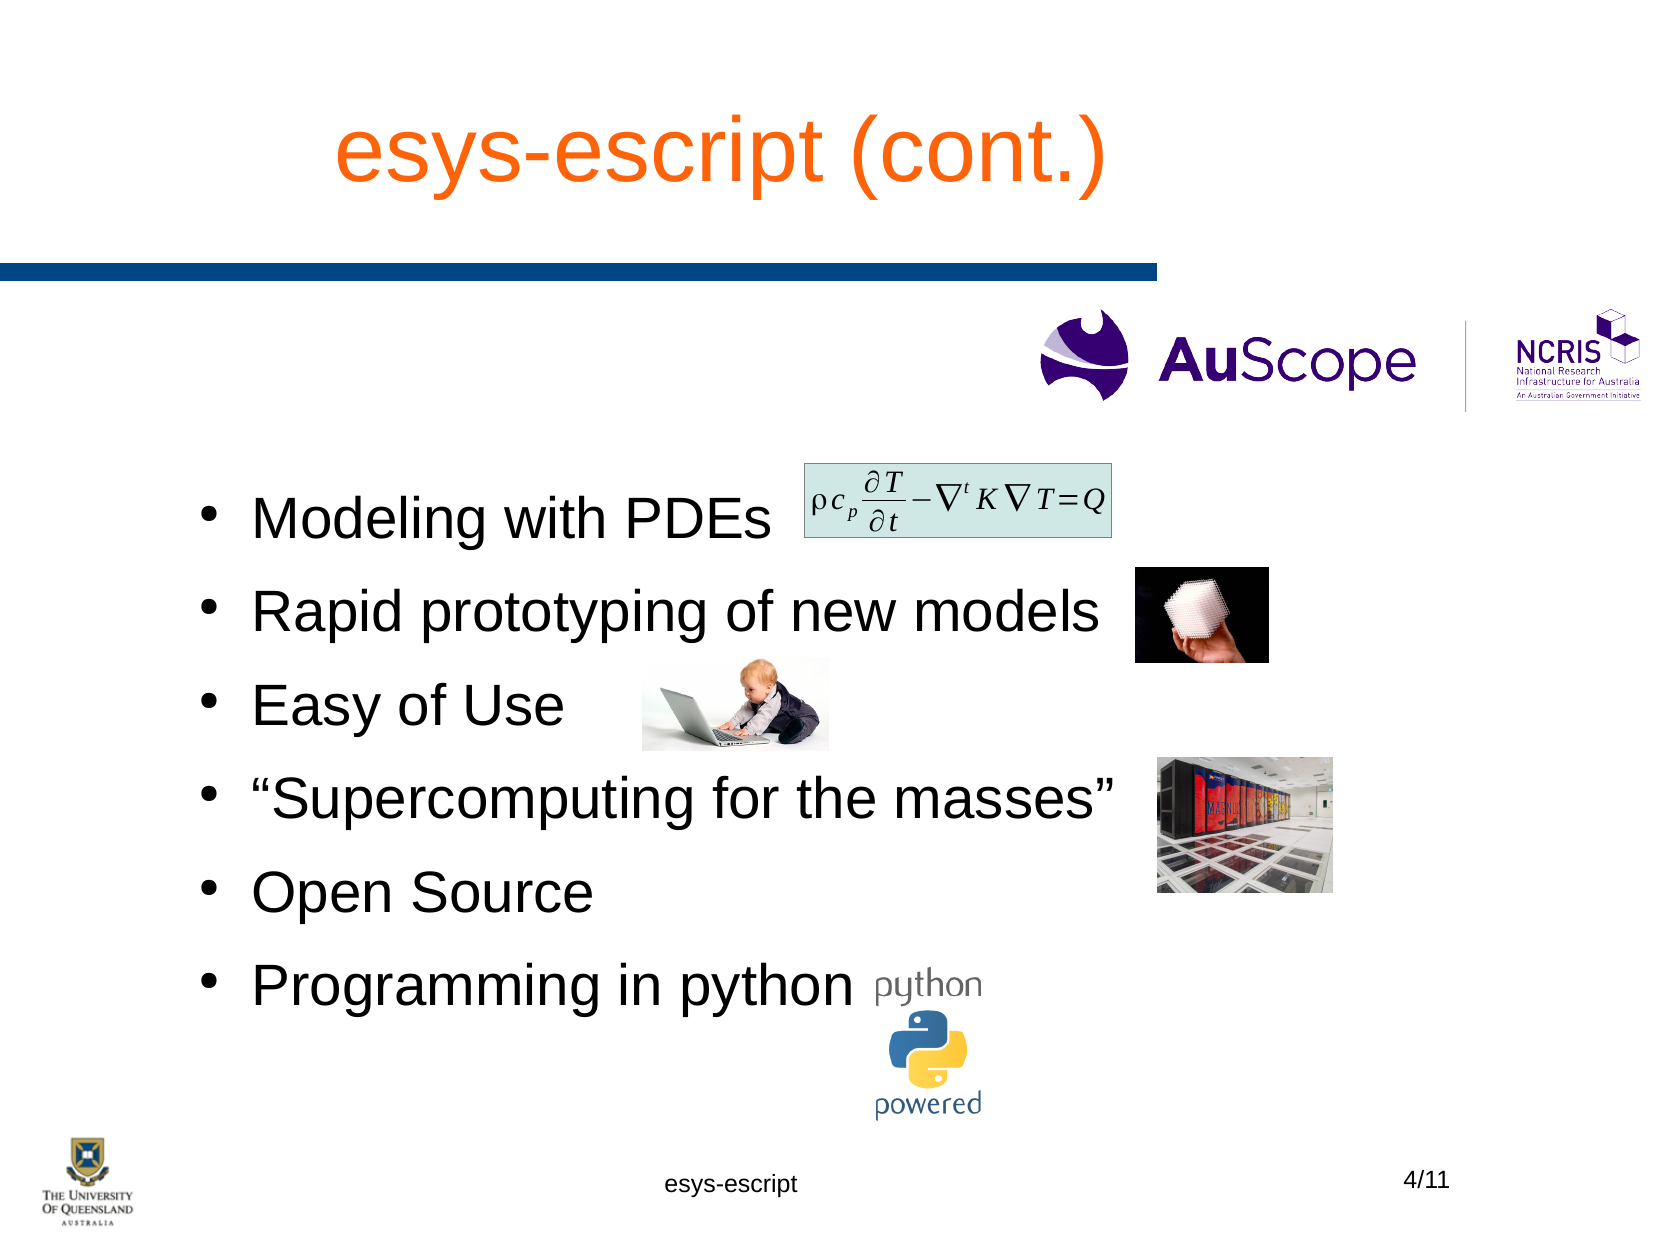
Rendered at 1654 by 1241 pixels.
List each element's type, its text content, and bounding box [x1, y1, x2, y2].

list Modeling with PDEs Rapid prototyping of new models Easy of Use “Supercomputing for the masses” Open Source Programming in python [95, 392, 1584, 1241]
picture [1040, 309, 1641, 412]
picture [642, 657, 829, 751]
picture [1157, 757, 1333, 893]
chart [804, 463, 1112, 538]
title esys-escript (cont.) [11, 40, 1406, 249]
picture [35, 1133, 95, 1235]
picture [862, 960, 993, 1128]
picture [1135, 567, 1269, 663]
